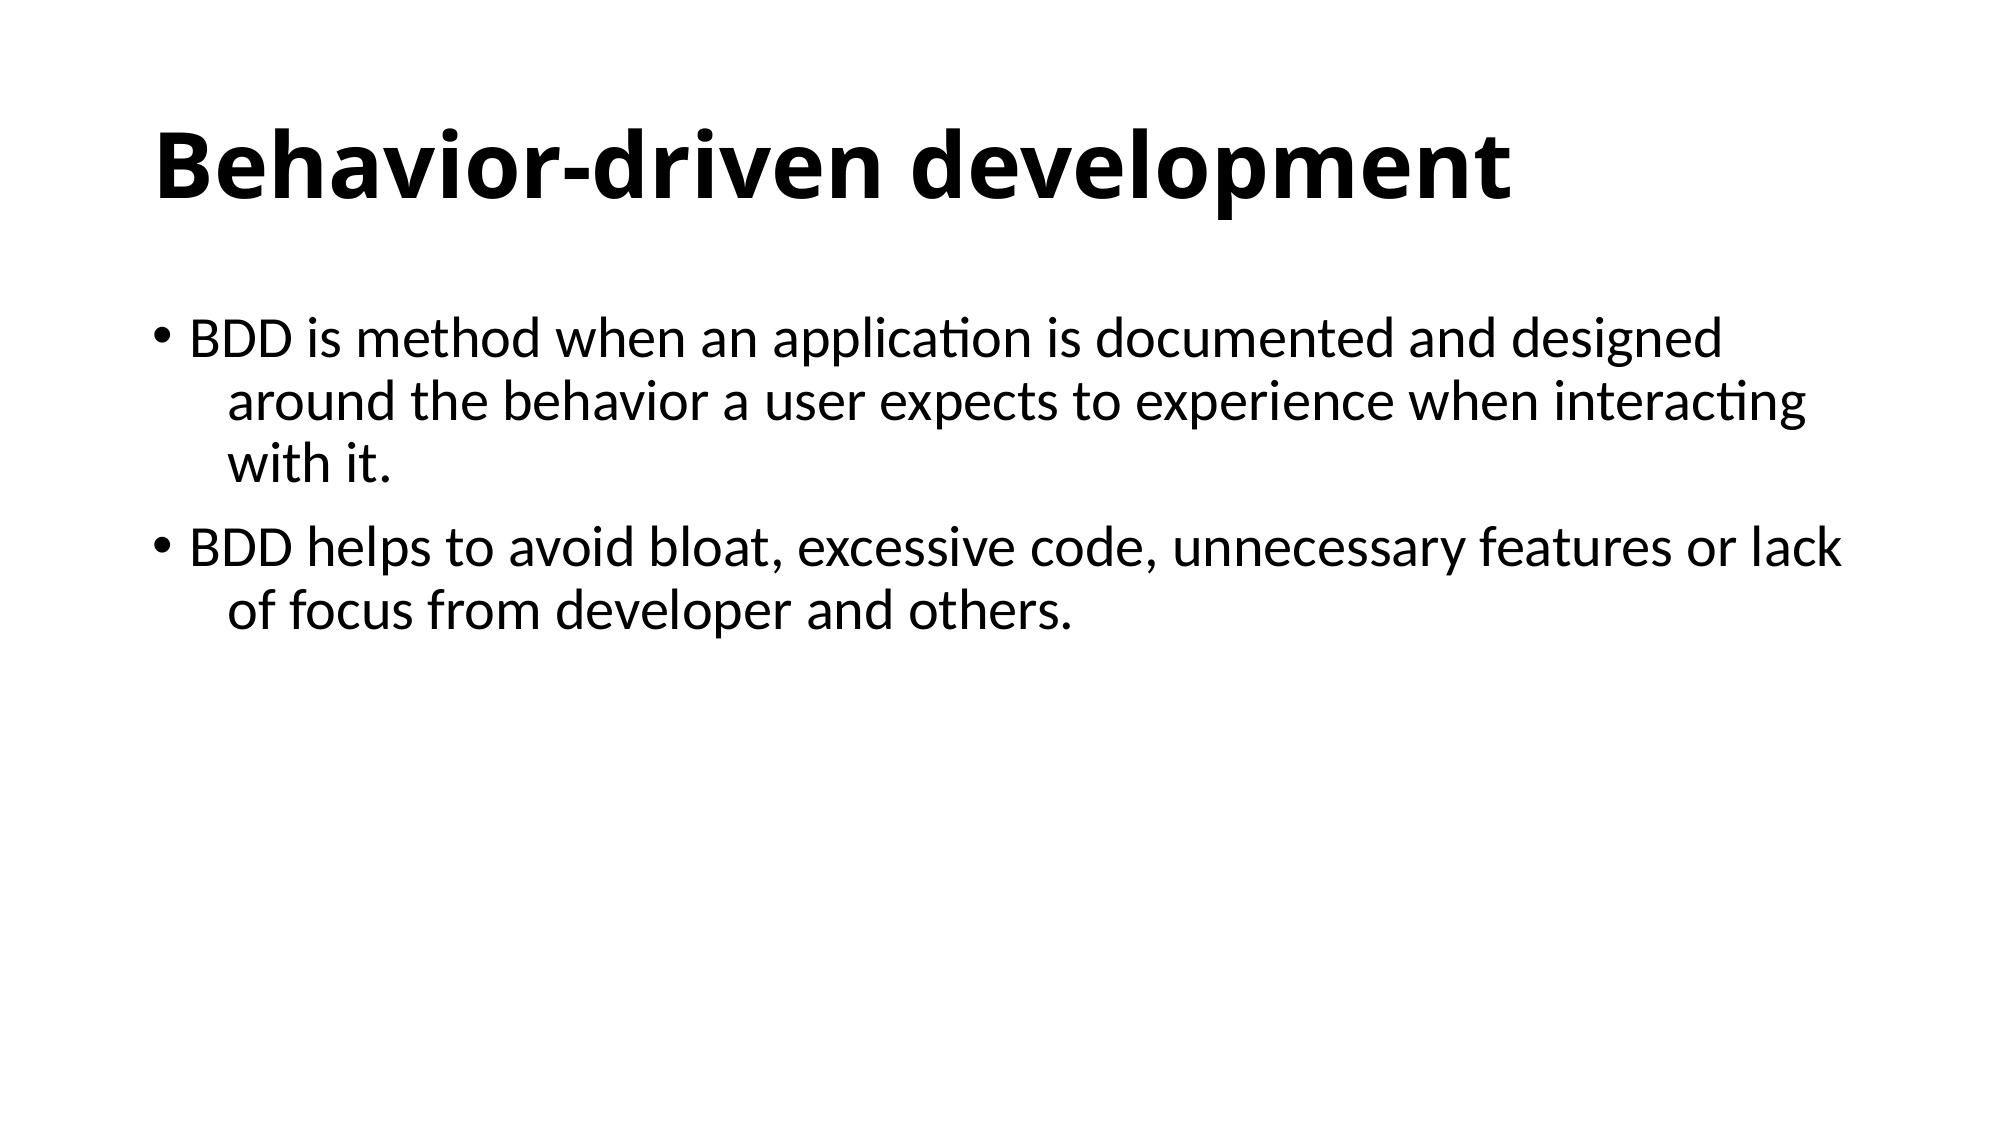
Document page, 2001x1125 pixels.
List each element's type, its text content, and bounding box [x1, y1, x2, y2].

title Behavior-driven development [137, 59, 1863, 278]
list BDD is method when an application is documented and designed around the behavior a user expects to experience when interacting with it. BDD helps to avoid bloat, excessive code, unnecessary features or lack of focus from developer and others. [137, 299, 1863, 1014]
